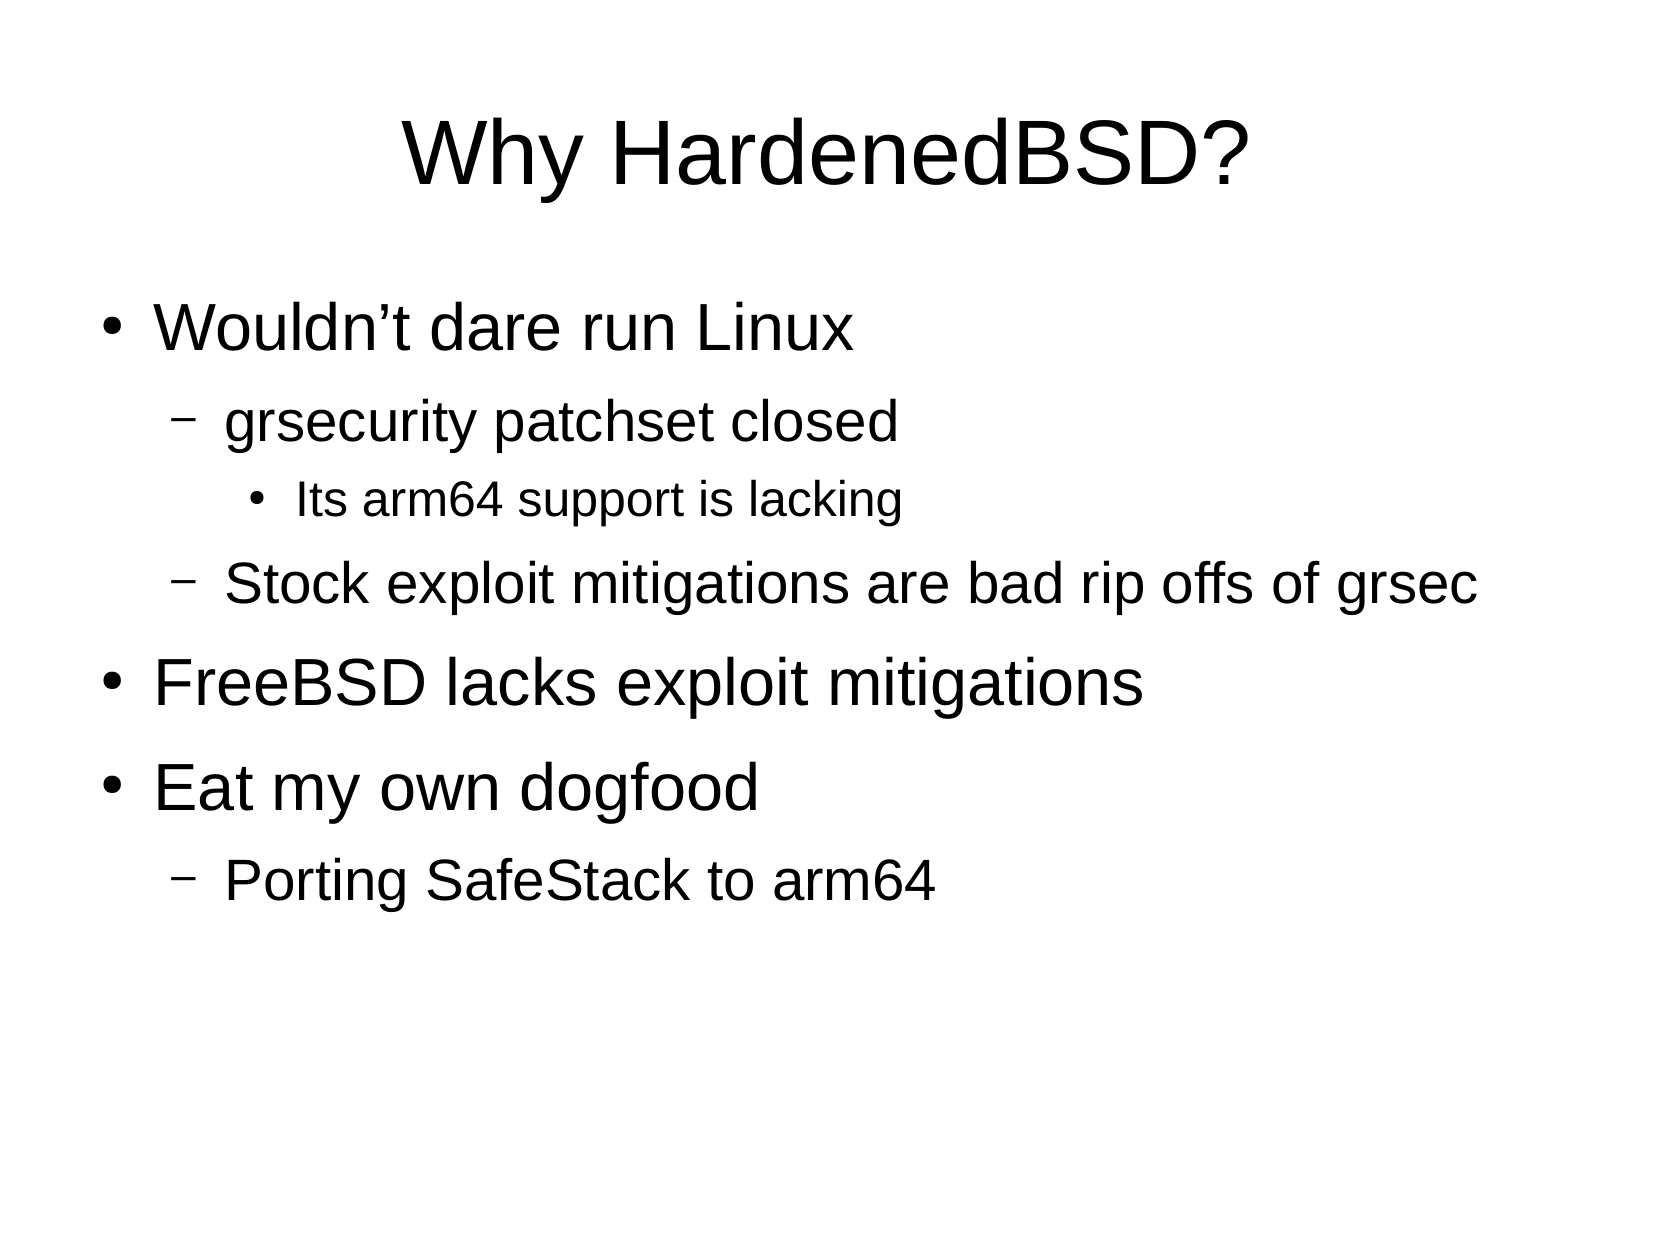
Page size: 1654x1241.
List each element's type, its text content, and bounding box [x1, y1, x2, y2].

title Why HardenedBSD? [82, 49, 1571, 257]
list Wouldn’t dare run Linux grsecurity patchset closed Its arm64 support is lacking Stock exploit mitigations are bad rip offs of grsec FreeBSD lacks exploit mitigations Eat my own dogfood Porting SafeStack to arm64 [82, 290, 1571, 1010]
